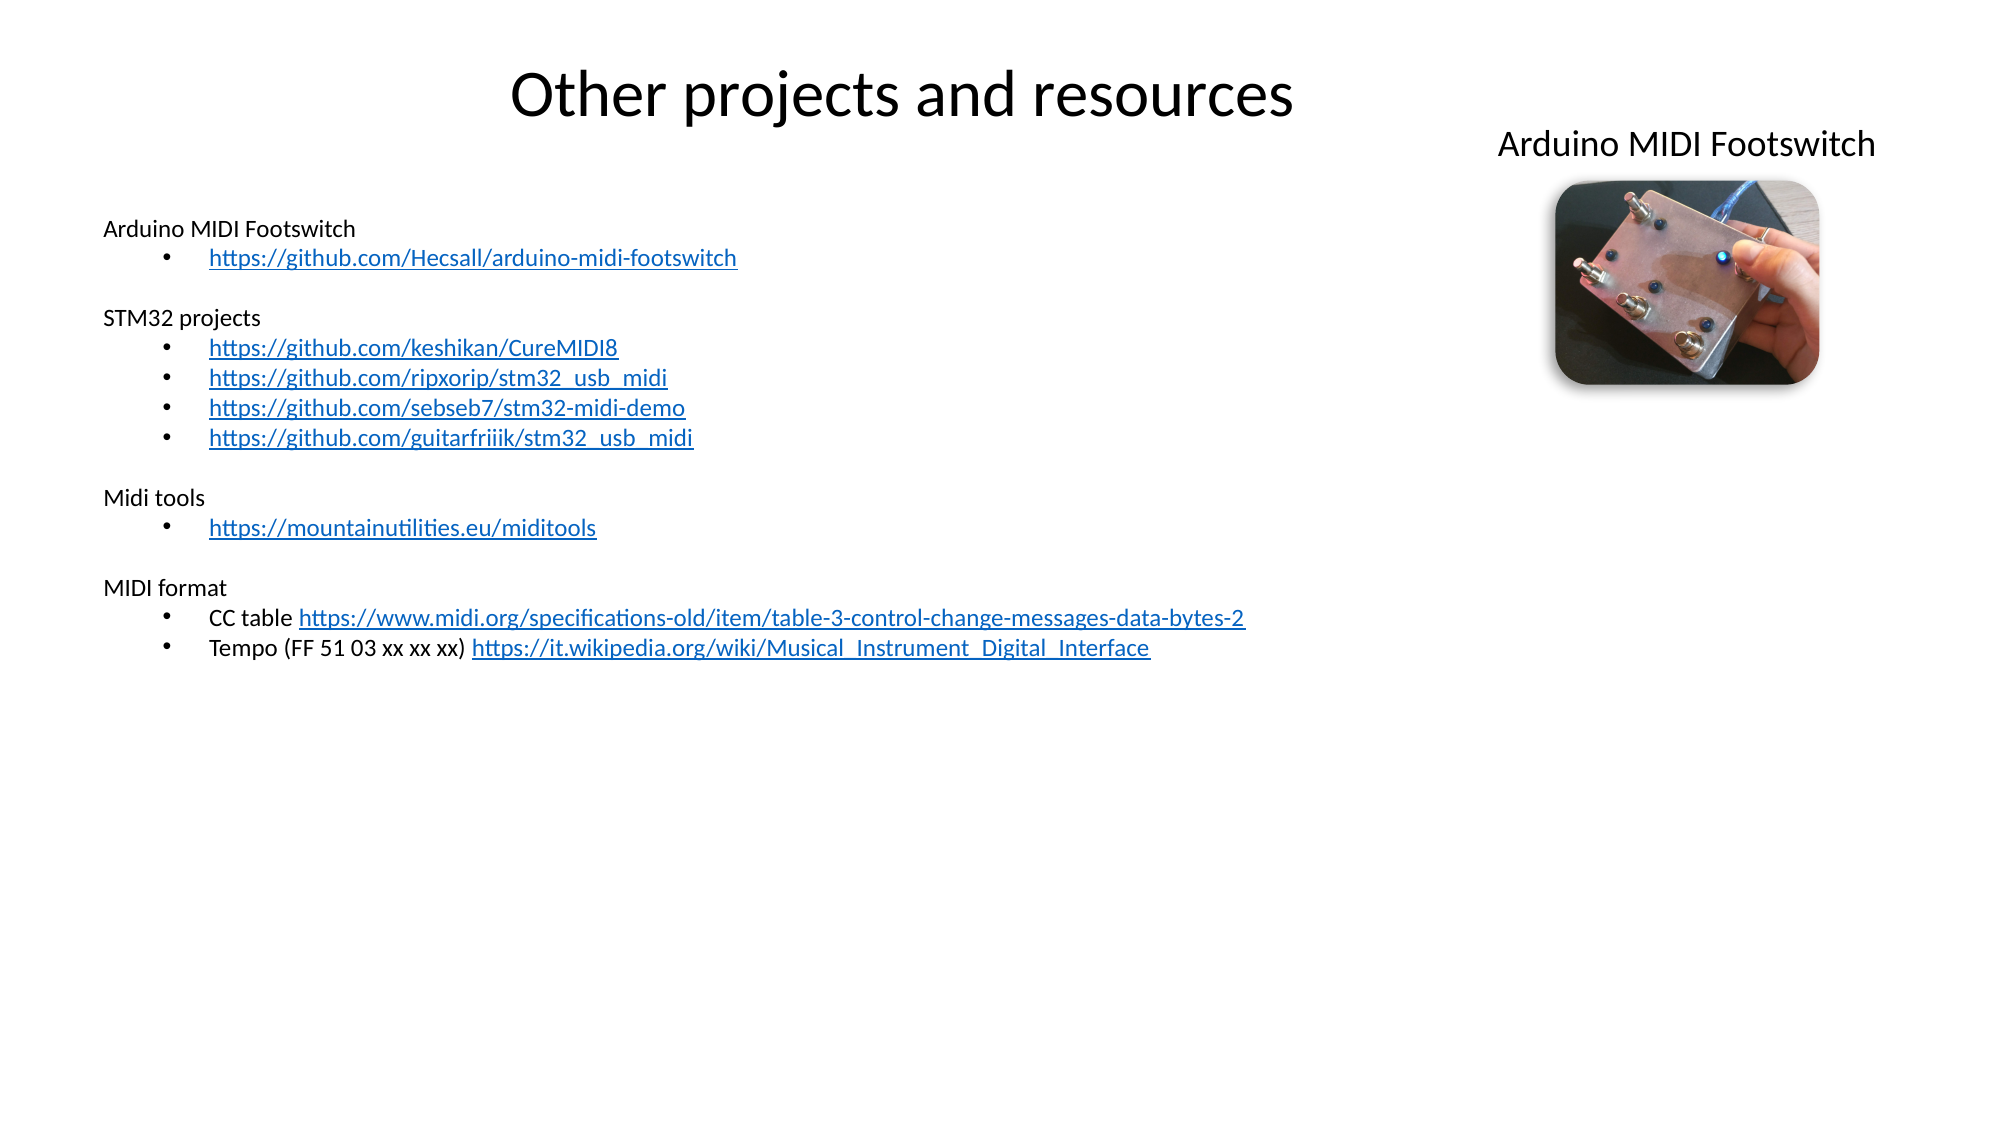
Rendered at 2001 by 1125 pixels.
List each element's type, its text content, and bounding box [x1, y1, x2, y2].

text_box Arduino MIDI Footswitch [1482, 111, 1892, 171]
text_box Arduino MIDI Footswitch https://github.com/Hecsall/arduino-midi-footswitch STM32 projects https://github.com/keshikan/CureMIDI8 https://github.com/ripxorip/stm32_usb_midi https://github.com/sebseb7/stm32-midi-demo https://github.com/guitarfriiik/stm32_usb_midi Midi tools https://mountainutilities.eu/miditools MIDI format CC table https://www.midi.org/specifications-old/item/table-3-control-change-messages-data-bytes-2 Tempo (FF 51 03 xx xx xx) https://it.wikipedia.org/wiki/Musical_Instrument_Digital_Interface [88, 204, 1425, 729]
text_box Other projects and resources [495, 42, 1310, 138]
text_box [1555, 180, 1820, 385]
